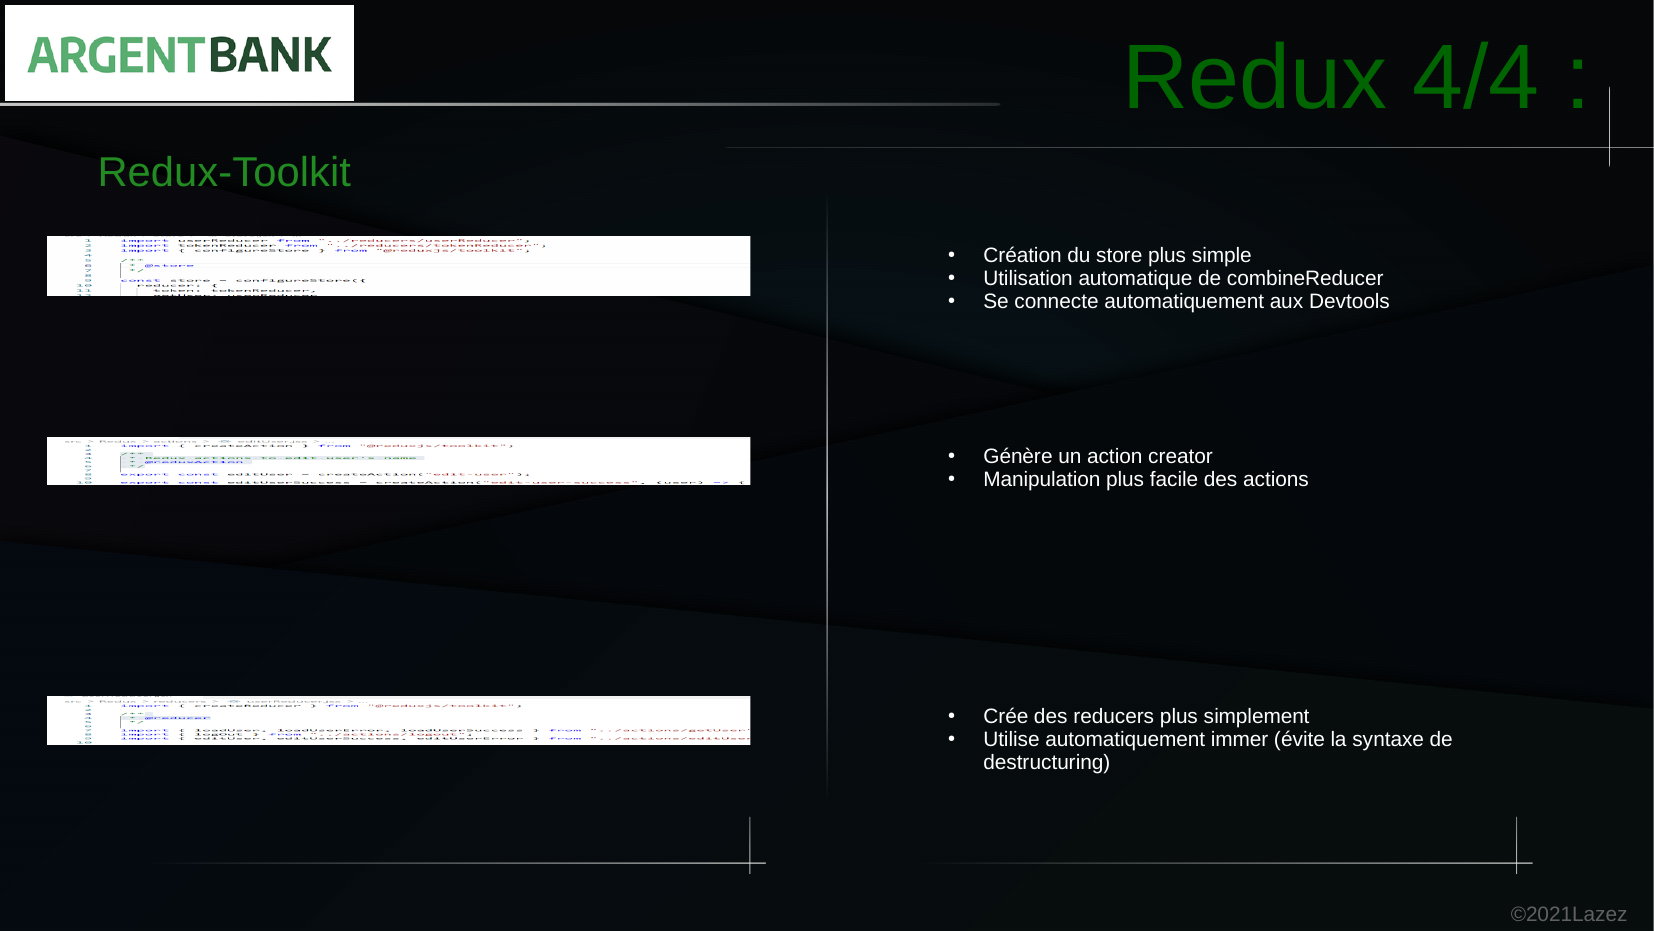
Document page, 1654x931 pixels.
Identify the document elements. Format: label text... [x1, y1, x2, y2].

text_box Génère un action creator Manipulation plus facile des actions [933, 437, 1571, 522]
text_box Redux-Toolkit [82, 141, 438, 213]
picture [0, 0, 1654, 931]
text_box Crée des reducers plus simplement Utilise automatiquement immer (évite la syntaxe de destructuring) [933, 696, 1571, 805]
text_box ©2021Lazez [1496, 895, 1654, 931]
title Redux 4/4 : [1122, 23, 1607, 130]
text_box Création du store plus simple Utilisation automatique de combineReducer Se connecte automatiquement aux Devtools [933, 236, 1571, 345]
